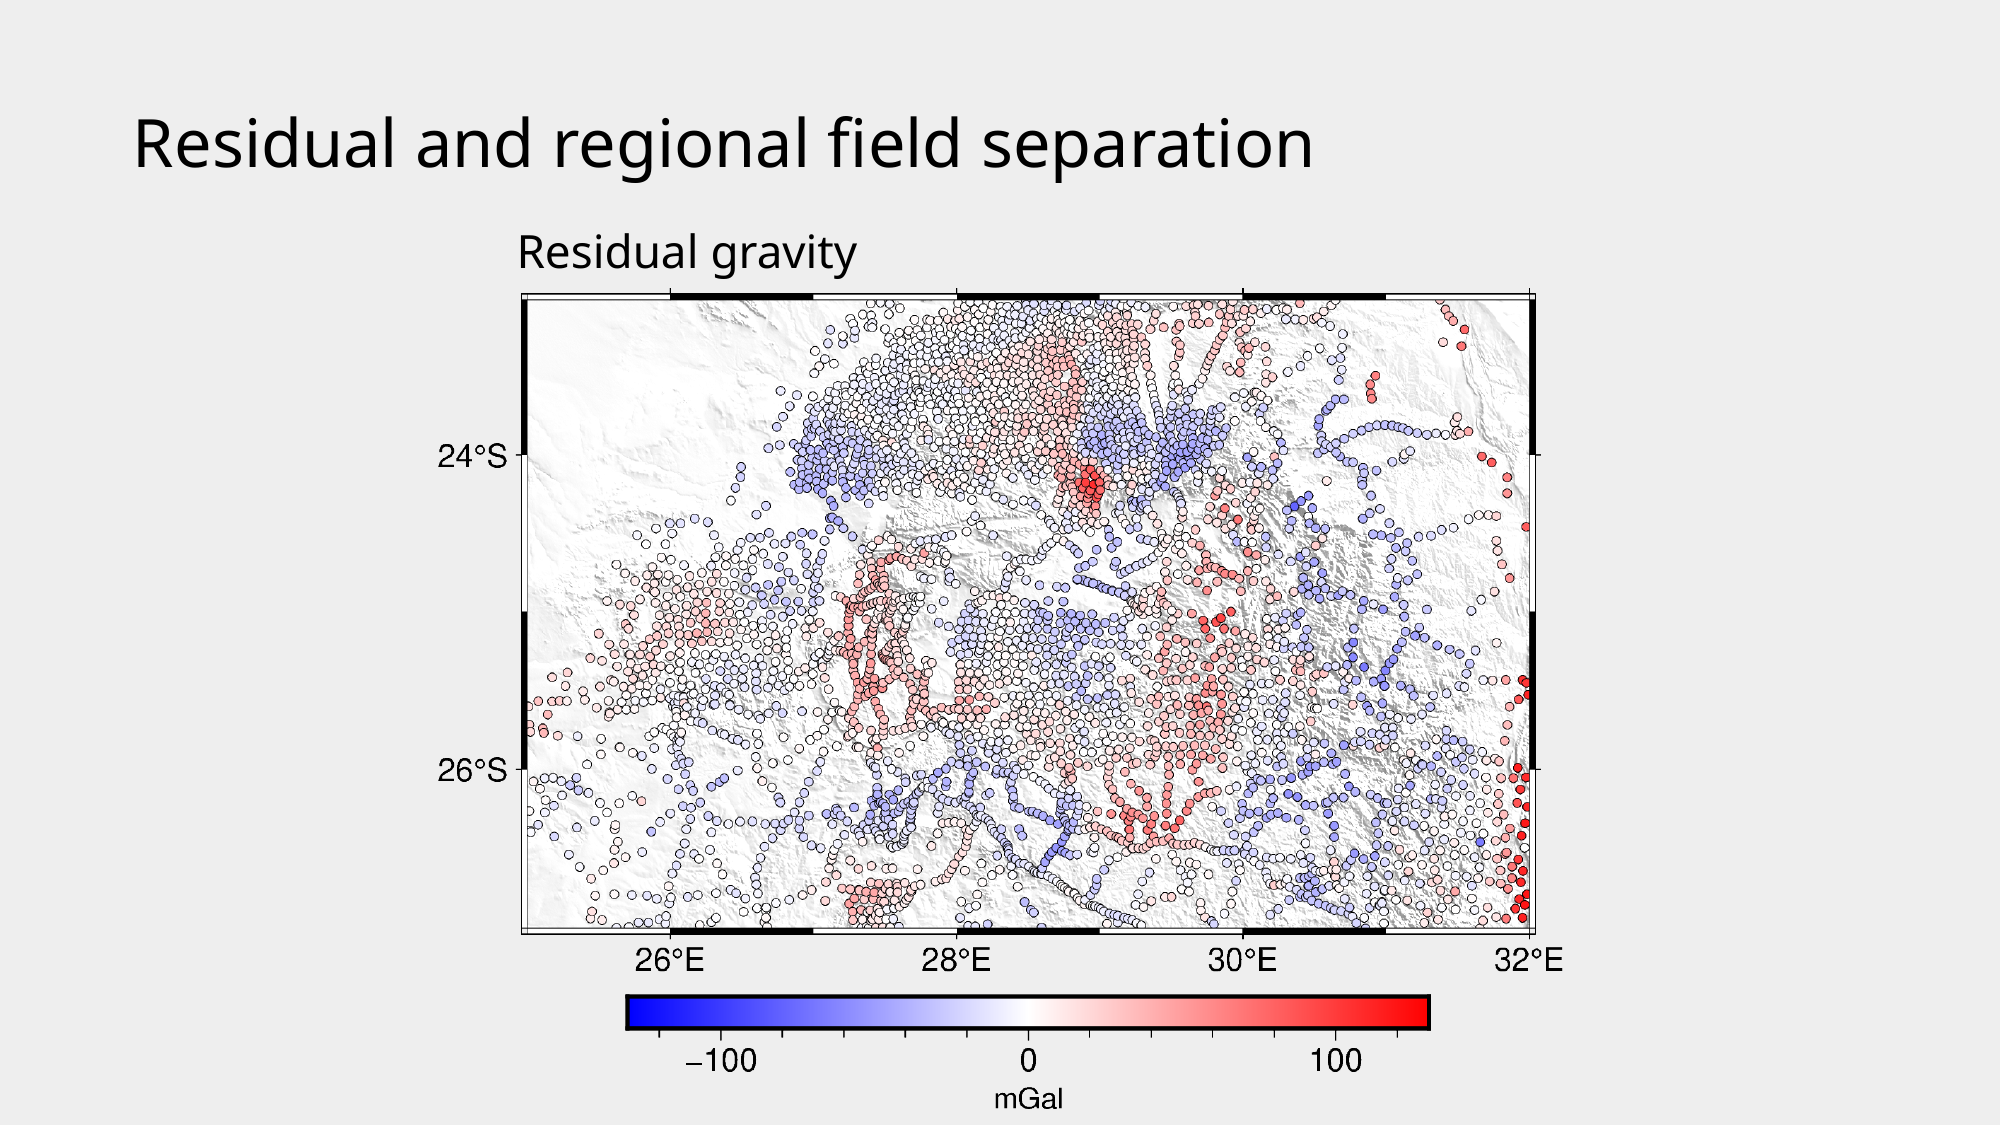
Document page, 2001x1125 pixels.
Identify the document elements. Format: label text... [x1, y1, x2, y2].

text_box Residual and regional field separation [118, 88, 1891, 207]
text_box Residual gravity [501, 212, 1525, 288]
picture [438, 288, 1563, 1109]
